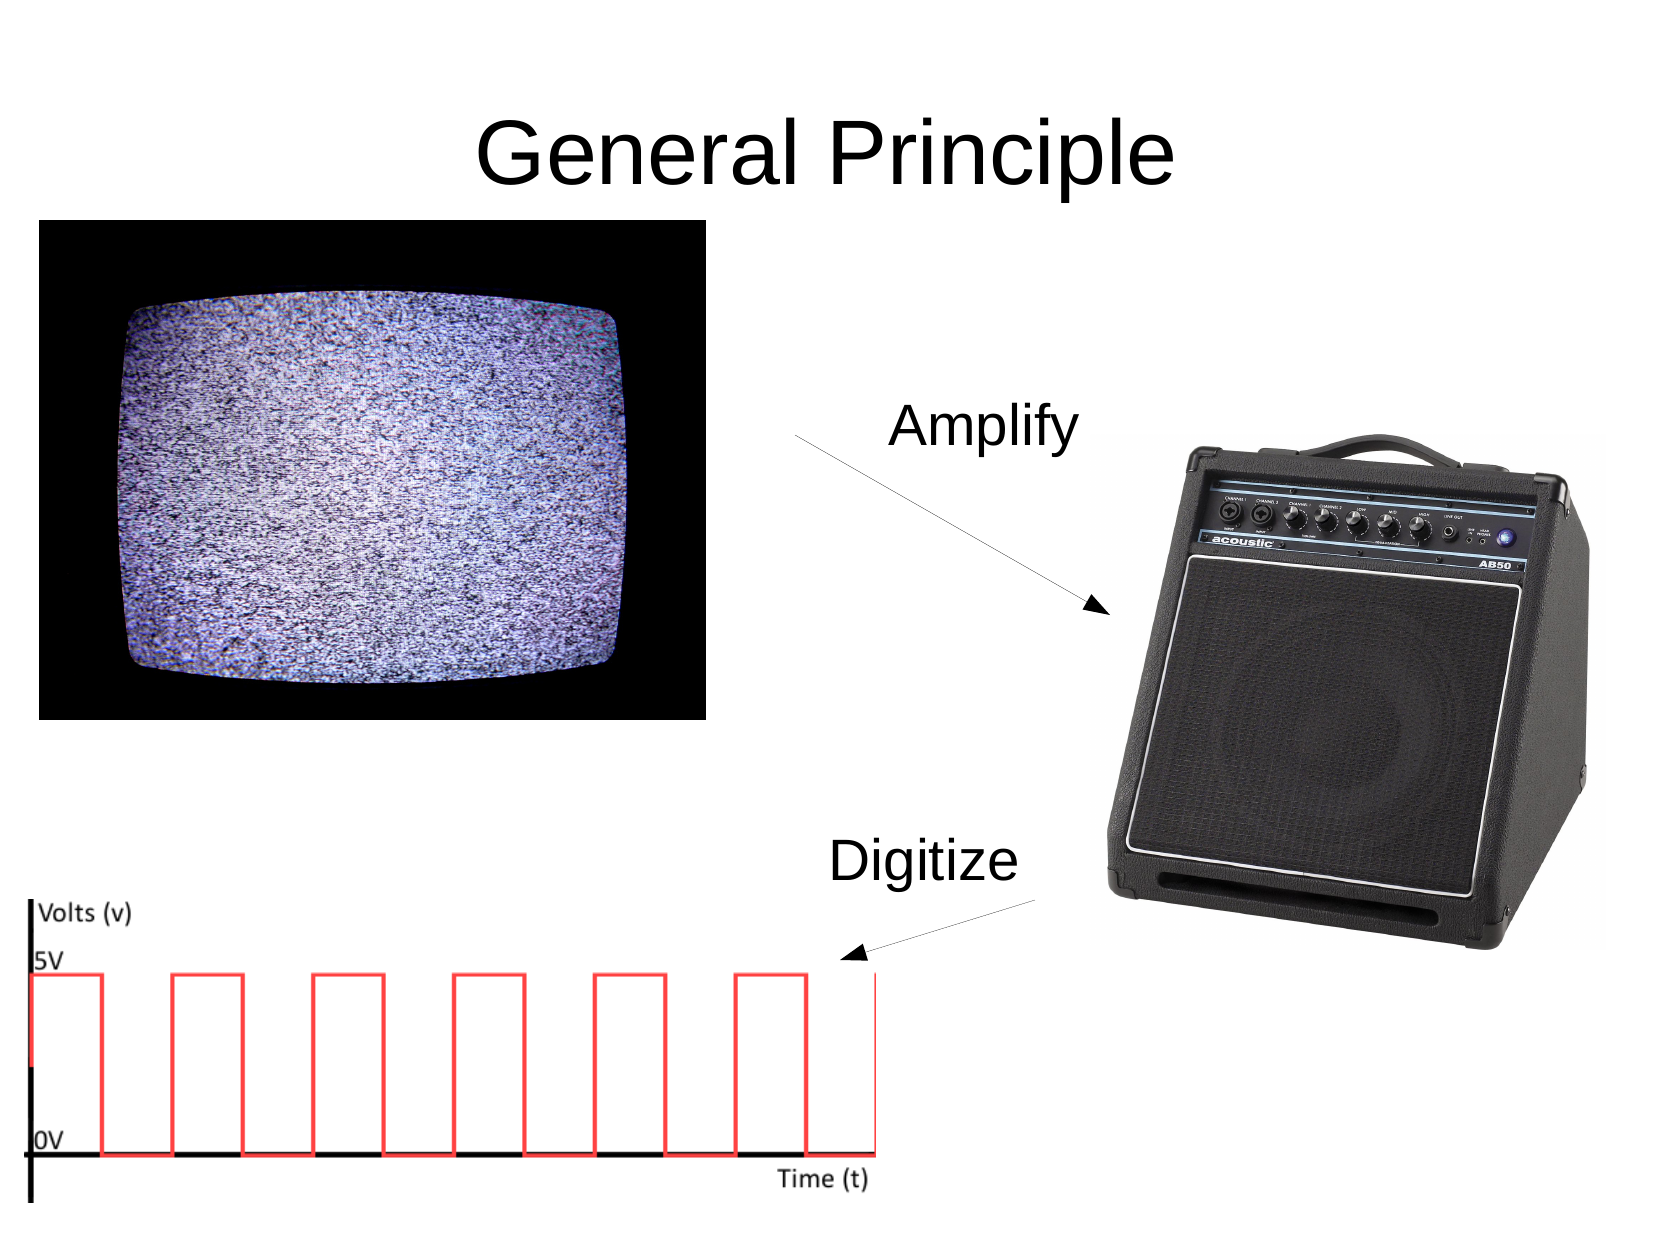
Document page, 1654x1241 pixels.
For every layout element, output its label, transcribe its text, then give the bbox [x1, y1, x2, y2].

text_box Amplify [873, 385, 1096, 466]
text_box Digitize [813, 820, 1036, 901]
picture [1090, 434, 1606, 950]
title General Principle [82, 49, 1571, 257]
picture [39, 220, 706, 721]
picture [24, 899, 876, 1203]
